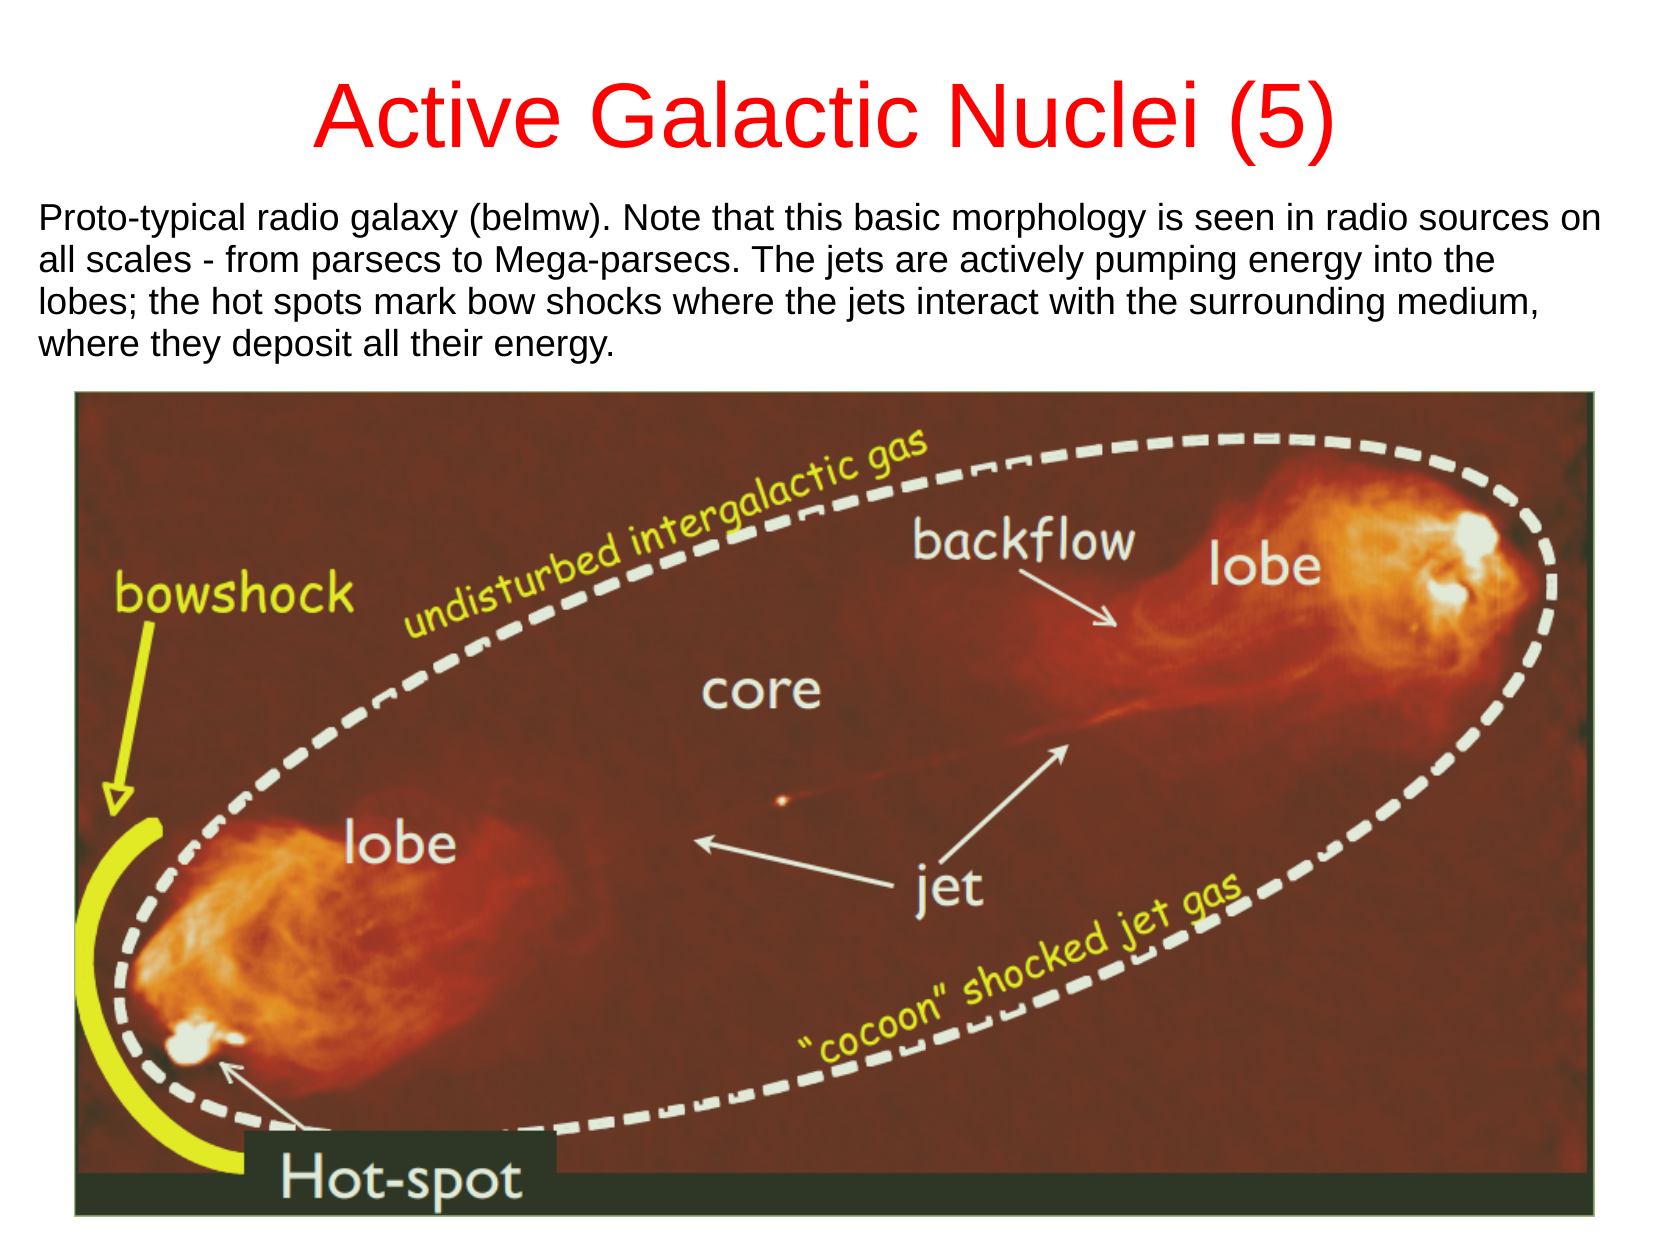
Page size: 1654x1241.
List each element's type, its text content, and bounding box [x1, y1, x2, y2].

text_box Proto-typical radio galaxy (belmw). Note that this basic morphology is seen in radio sources on all scales - from parsecs to Mega-parsecs. The jets are actively pumping energy into the lobes; the hot spots mark bow shocks where the jets interact with the surrounding medium, where they deposit all their energy. [23, 188, 1619, 402]
picture [74, 391, 1595, 1217]
title Active Galactic Nuclei (5) [82, 11, 1571, 188]
